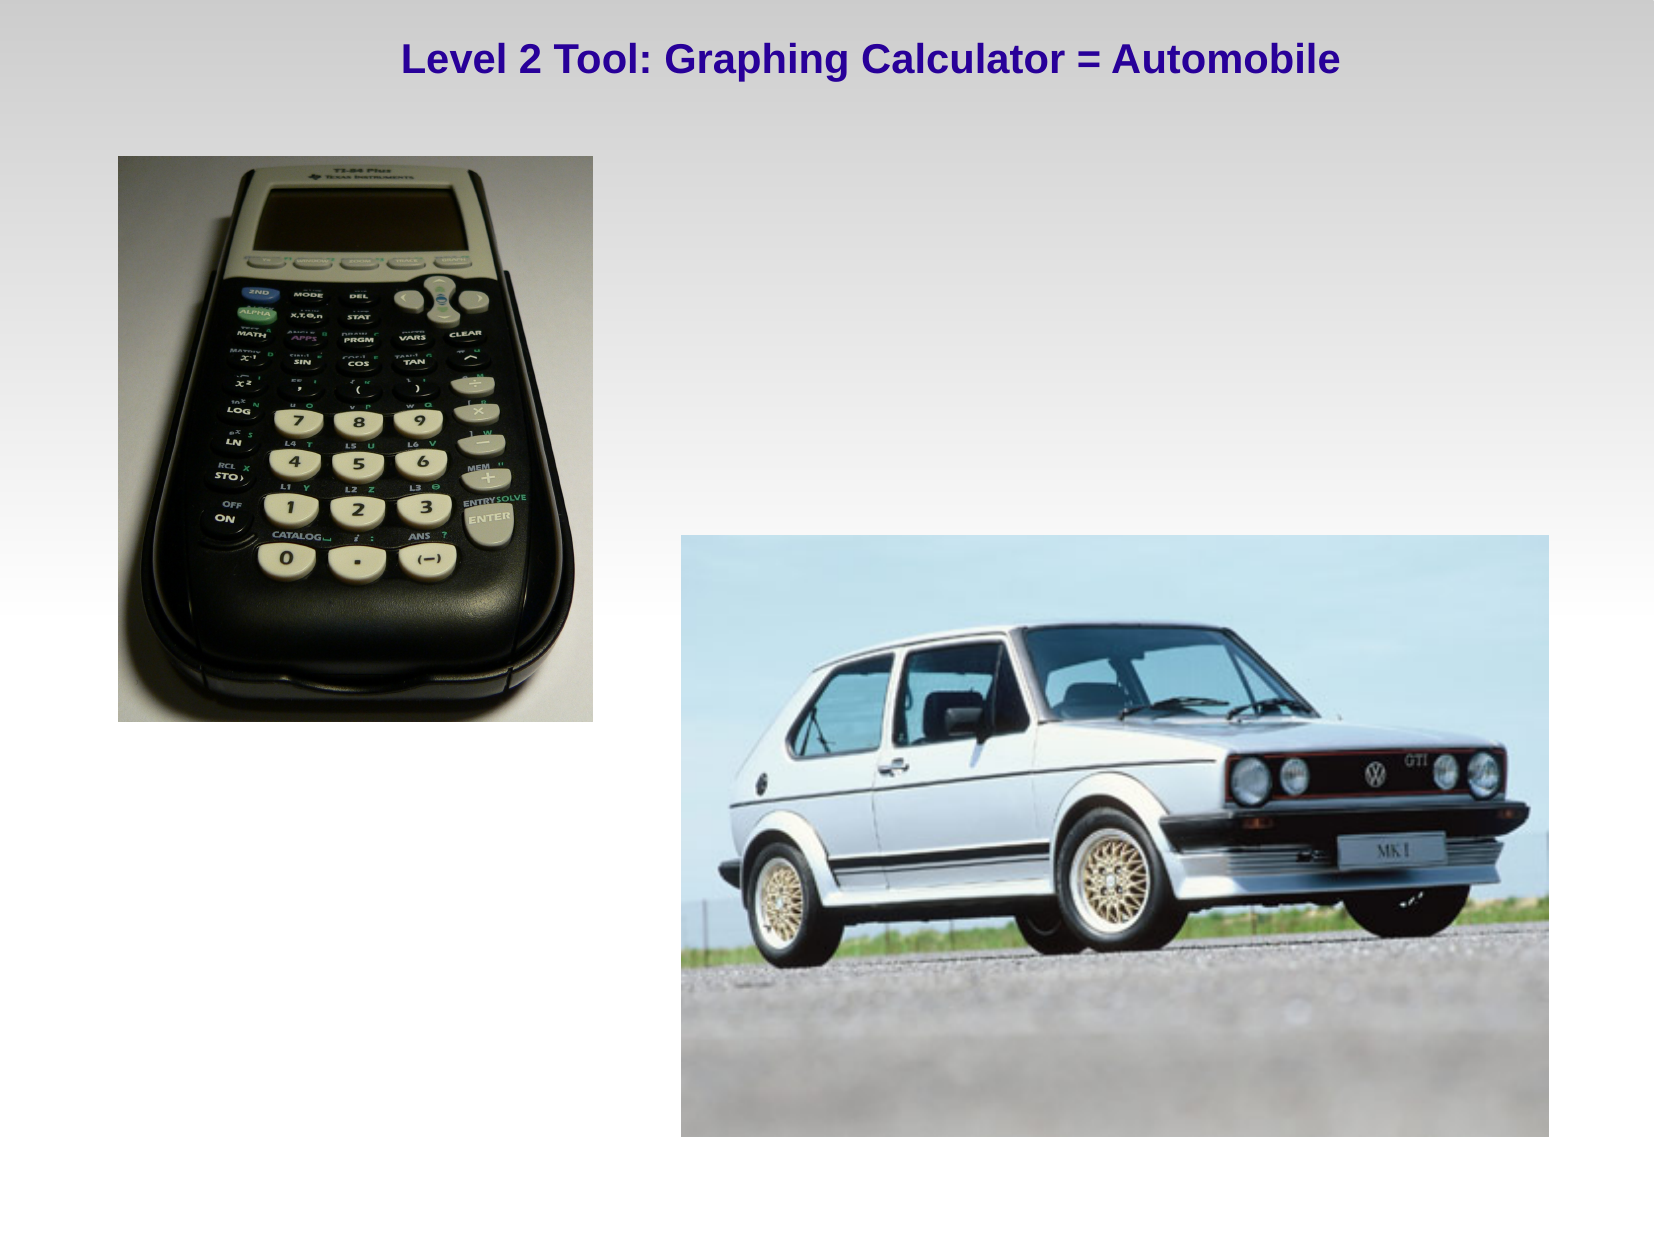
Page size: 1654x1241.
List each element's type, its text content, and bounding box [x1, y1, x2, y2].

picture [118, 156, 593, 722]
text_box Level 2 Tool: Graphing Calculator = Automobile [279, 28, 1444, 98]
picture [681, 535, 1549, 1137]
